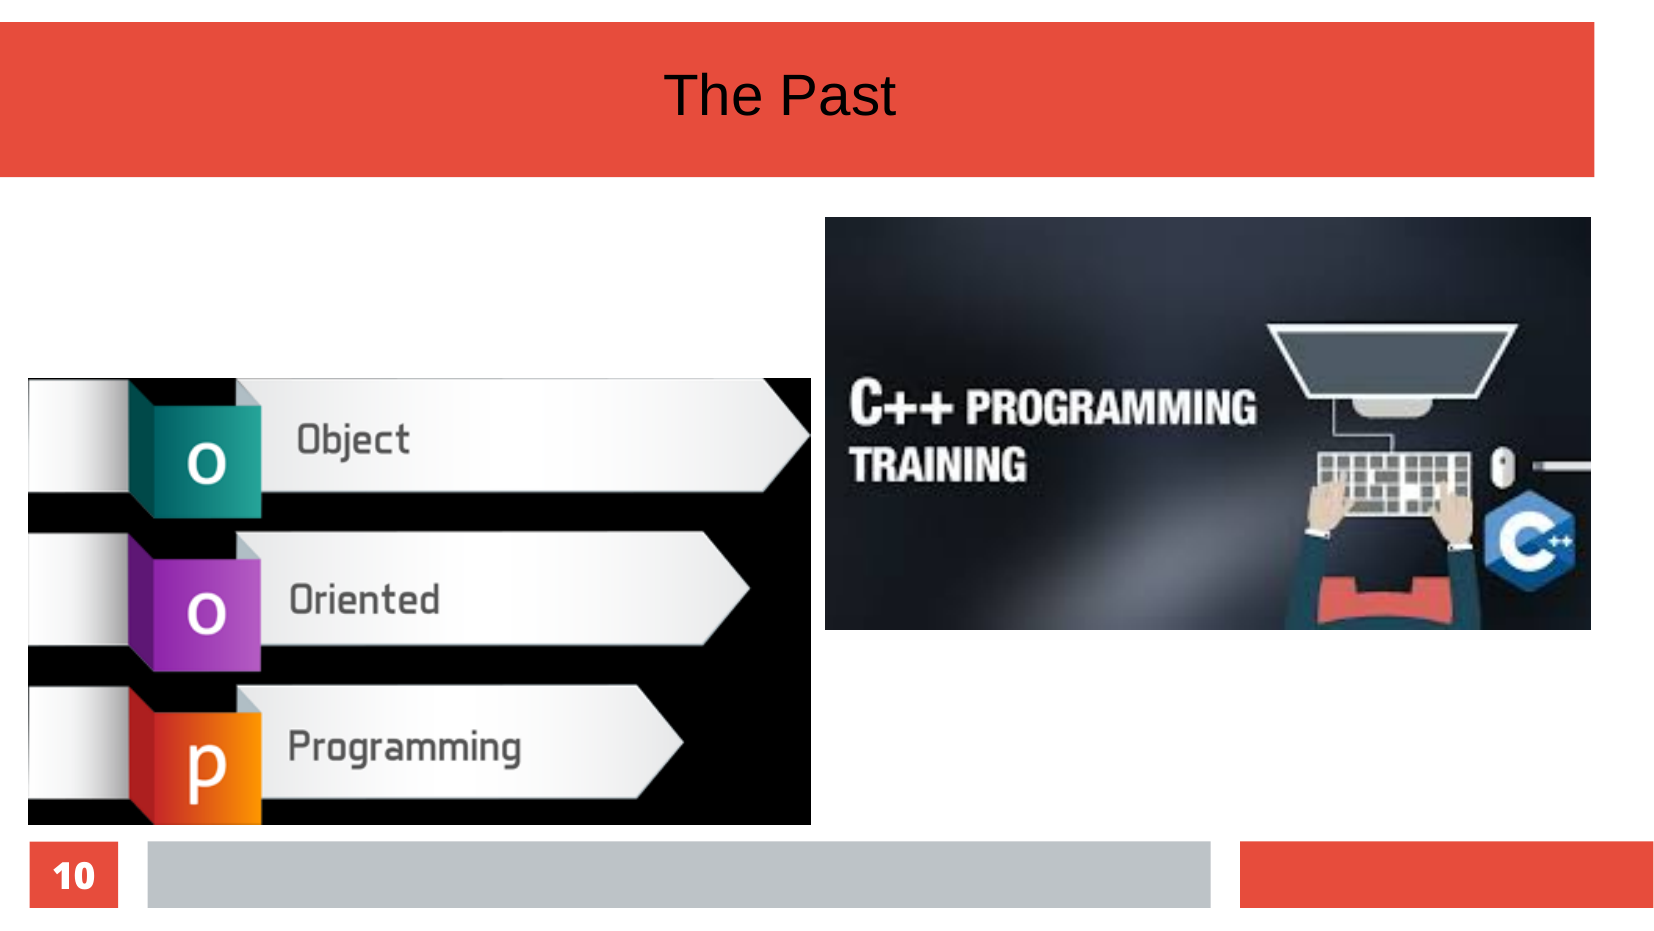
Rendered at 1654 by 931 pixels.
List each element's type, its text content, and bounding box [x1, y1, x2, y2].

picture [28, 378, 811, 826]
text_box The Past [270, 55, 1291, 136]
picture [825, 217, 1591, 631]
